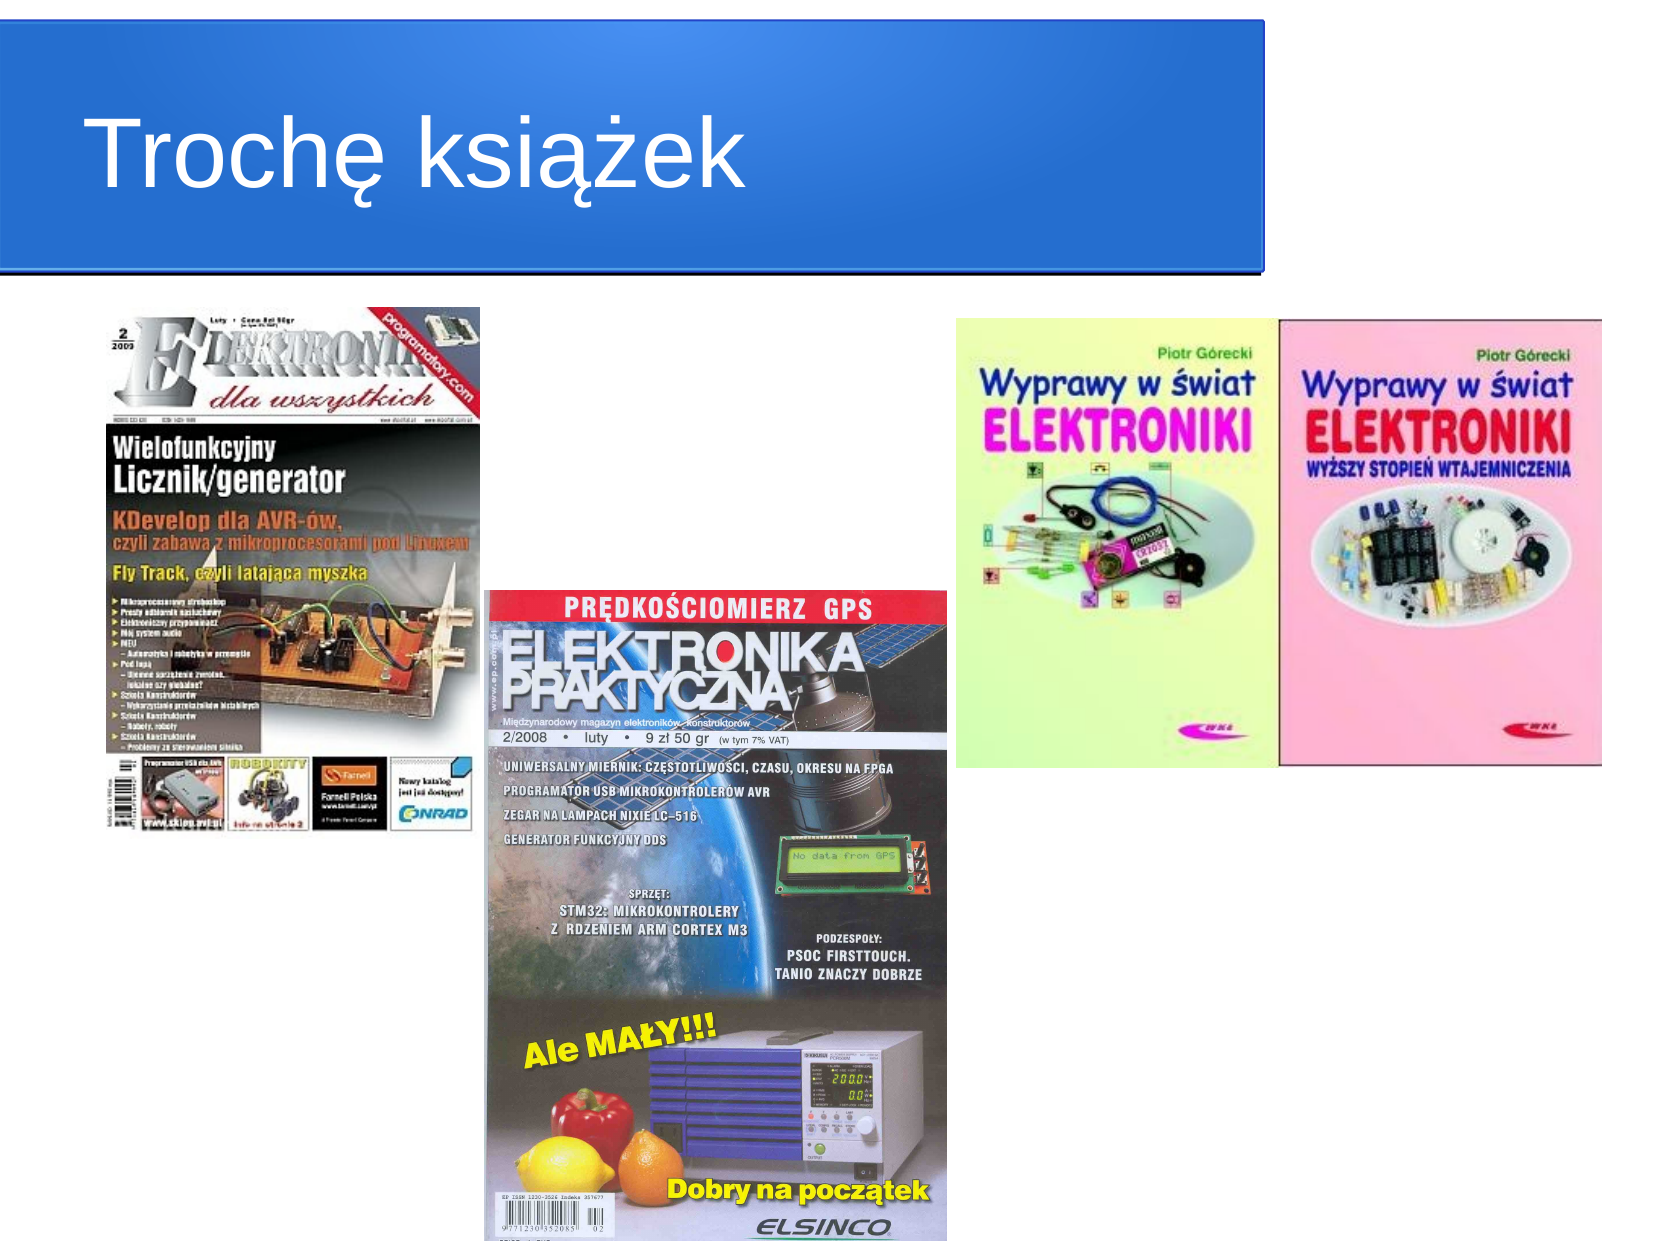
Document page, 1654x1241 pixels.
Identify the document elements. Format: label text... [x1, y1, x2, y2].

picture [956, 318, 1602, 768]
picture [484, 590, 947, 1241]
title Trochę książek [82, 49, 1250, 257]
picture [106, 307, 480, 839]
